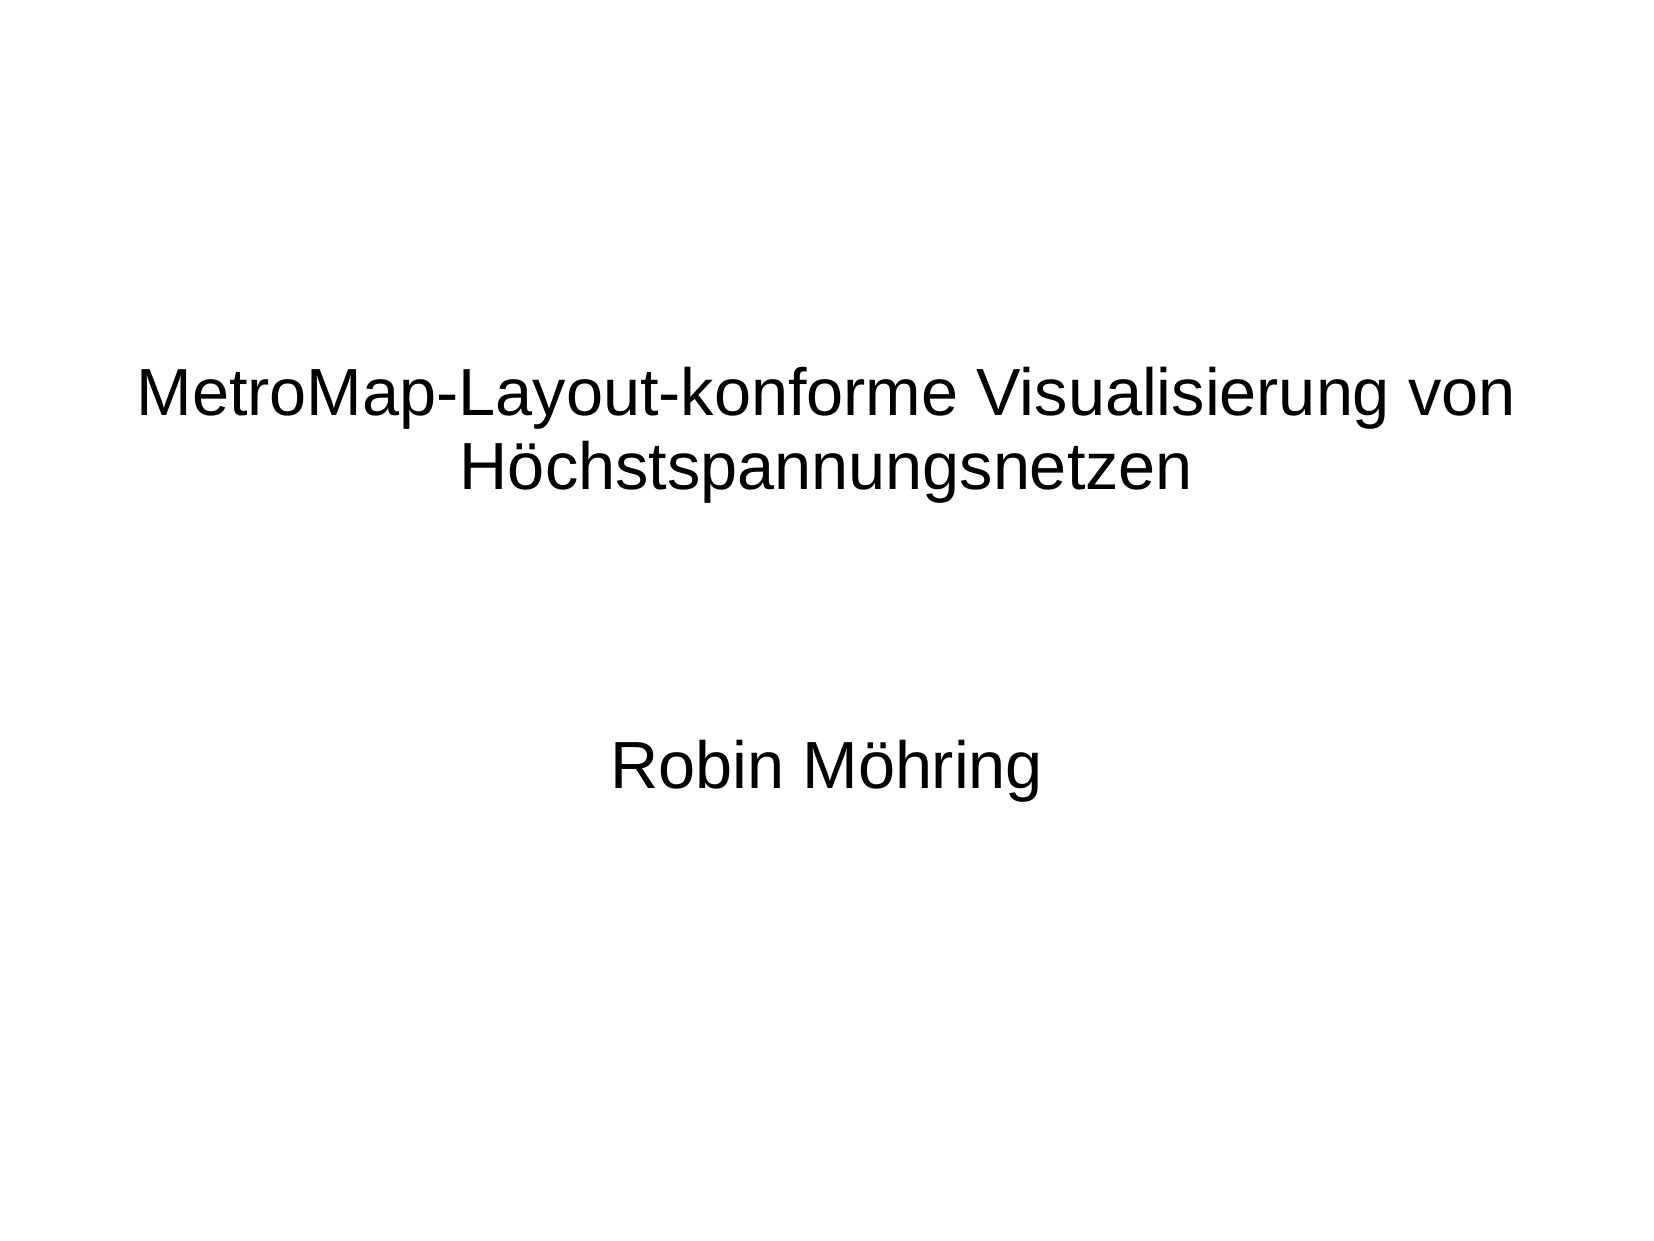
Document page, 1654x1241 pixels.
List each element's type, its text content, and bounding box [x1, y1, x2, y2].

subtitle MetroMap-Layout-konforme Visualisierung von Höchstspannungsnetzen Robin Möhring [82, 75, 1571, 1083]
